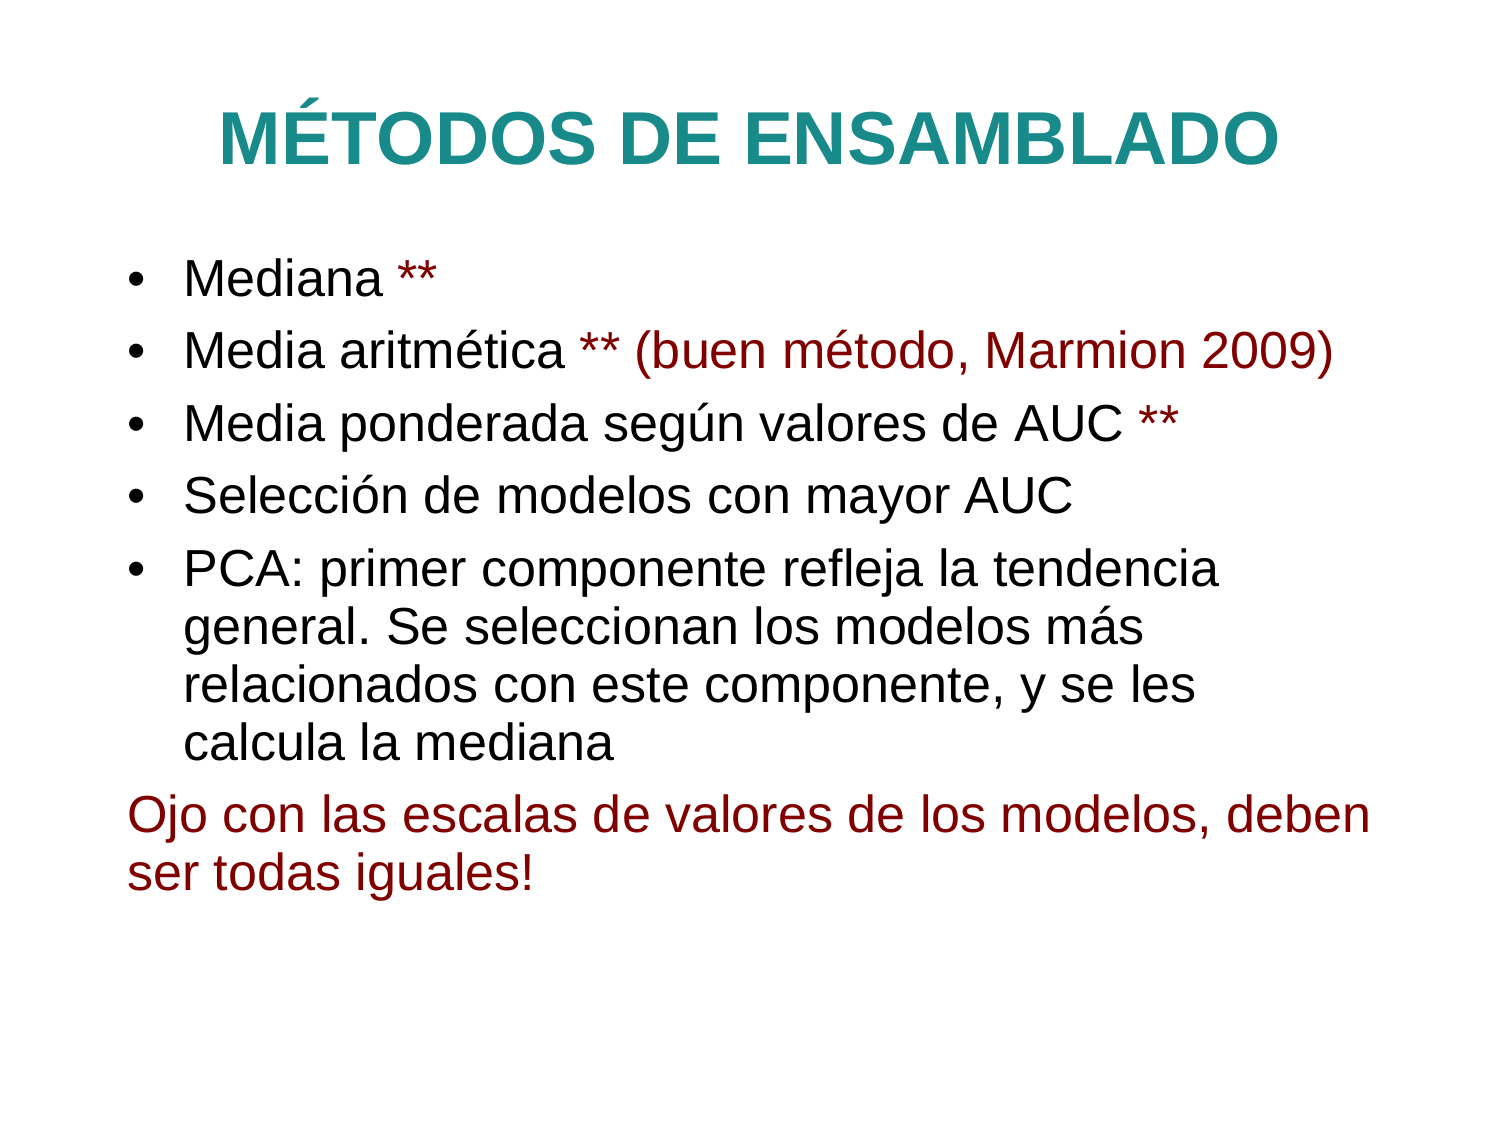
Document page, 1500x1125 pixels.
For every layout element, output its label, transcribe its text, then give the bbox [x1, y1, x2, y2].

title MÉTODOS DE ENSAMBLADO [112, 68, 1388, 209]
list Mediana ** Media aritmética ** (buen método, Marmion 2009) Media ponderada según valores de AUC ** Selección de modelos con mayor AUC PCA: primer componente refleja la tendencia general. Se seleccionan los modelos más relacionados con este componente, y se les calcula la mediana Ojo con las escalas de valores de los modelos, deben ser todas iguales! [112, 241, 1388, 955]
